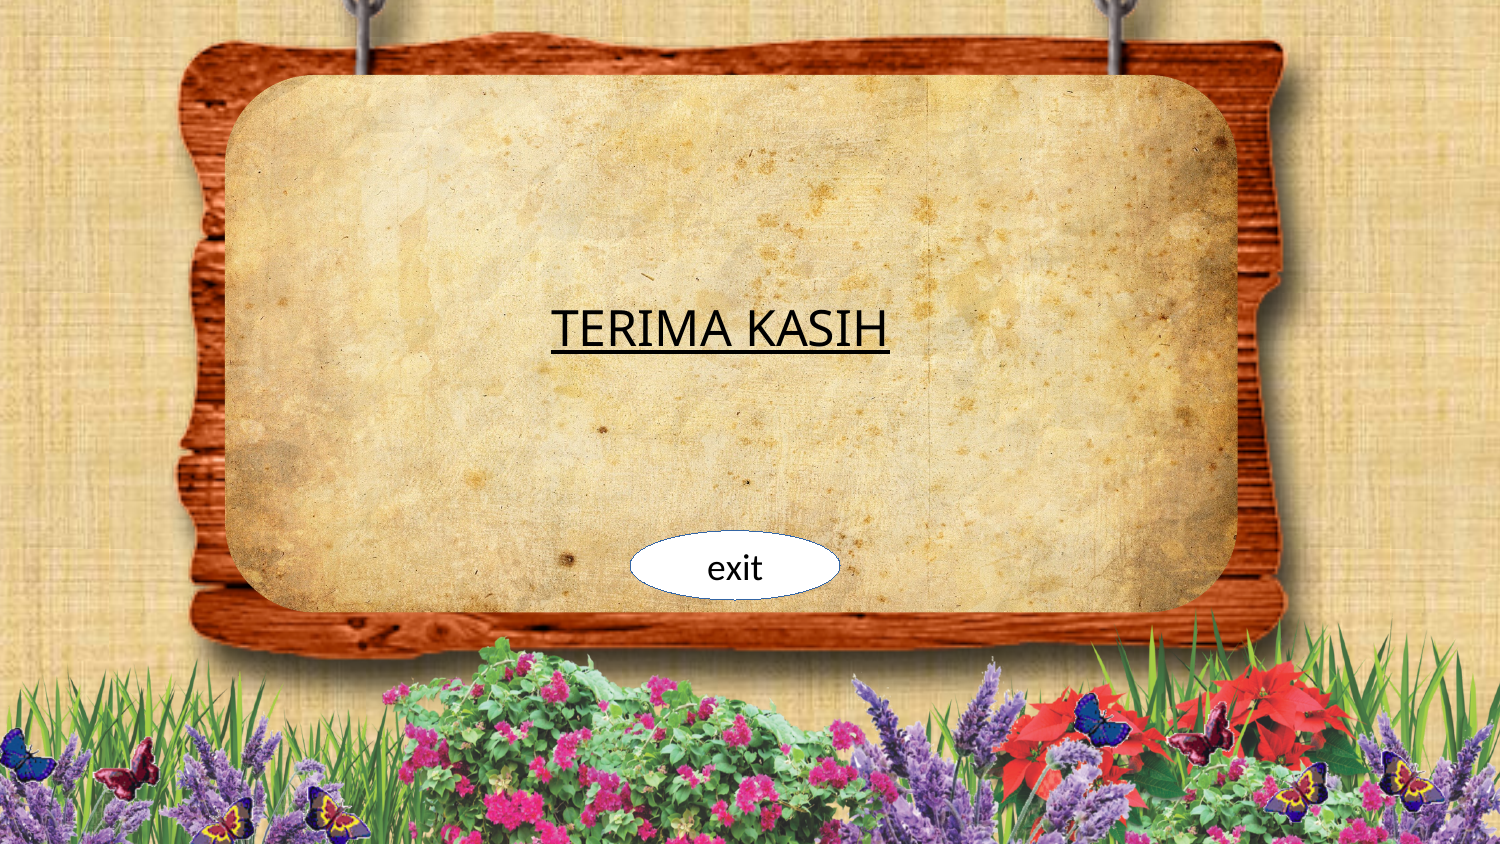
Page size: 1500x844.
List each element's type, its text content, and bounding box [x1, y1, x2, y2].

picture [0, 0, 1500, 844]
text_box exit [630, 530, 841, 601]
text_box [224, 74, 1238, 530]
text_box TERIMA KASIH [386, 288, 1054, 364]
